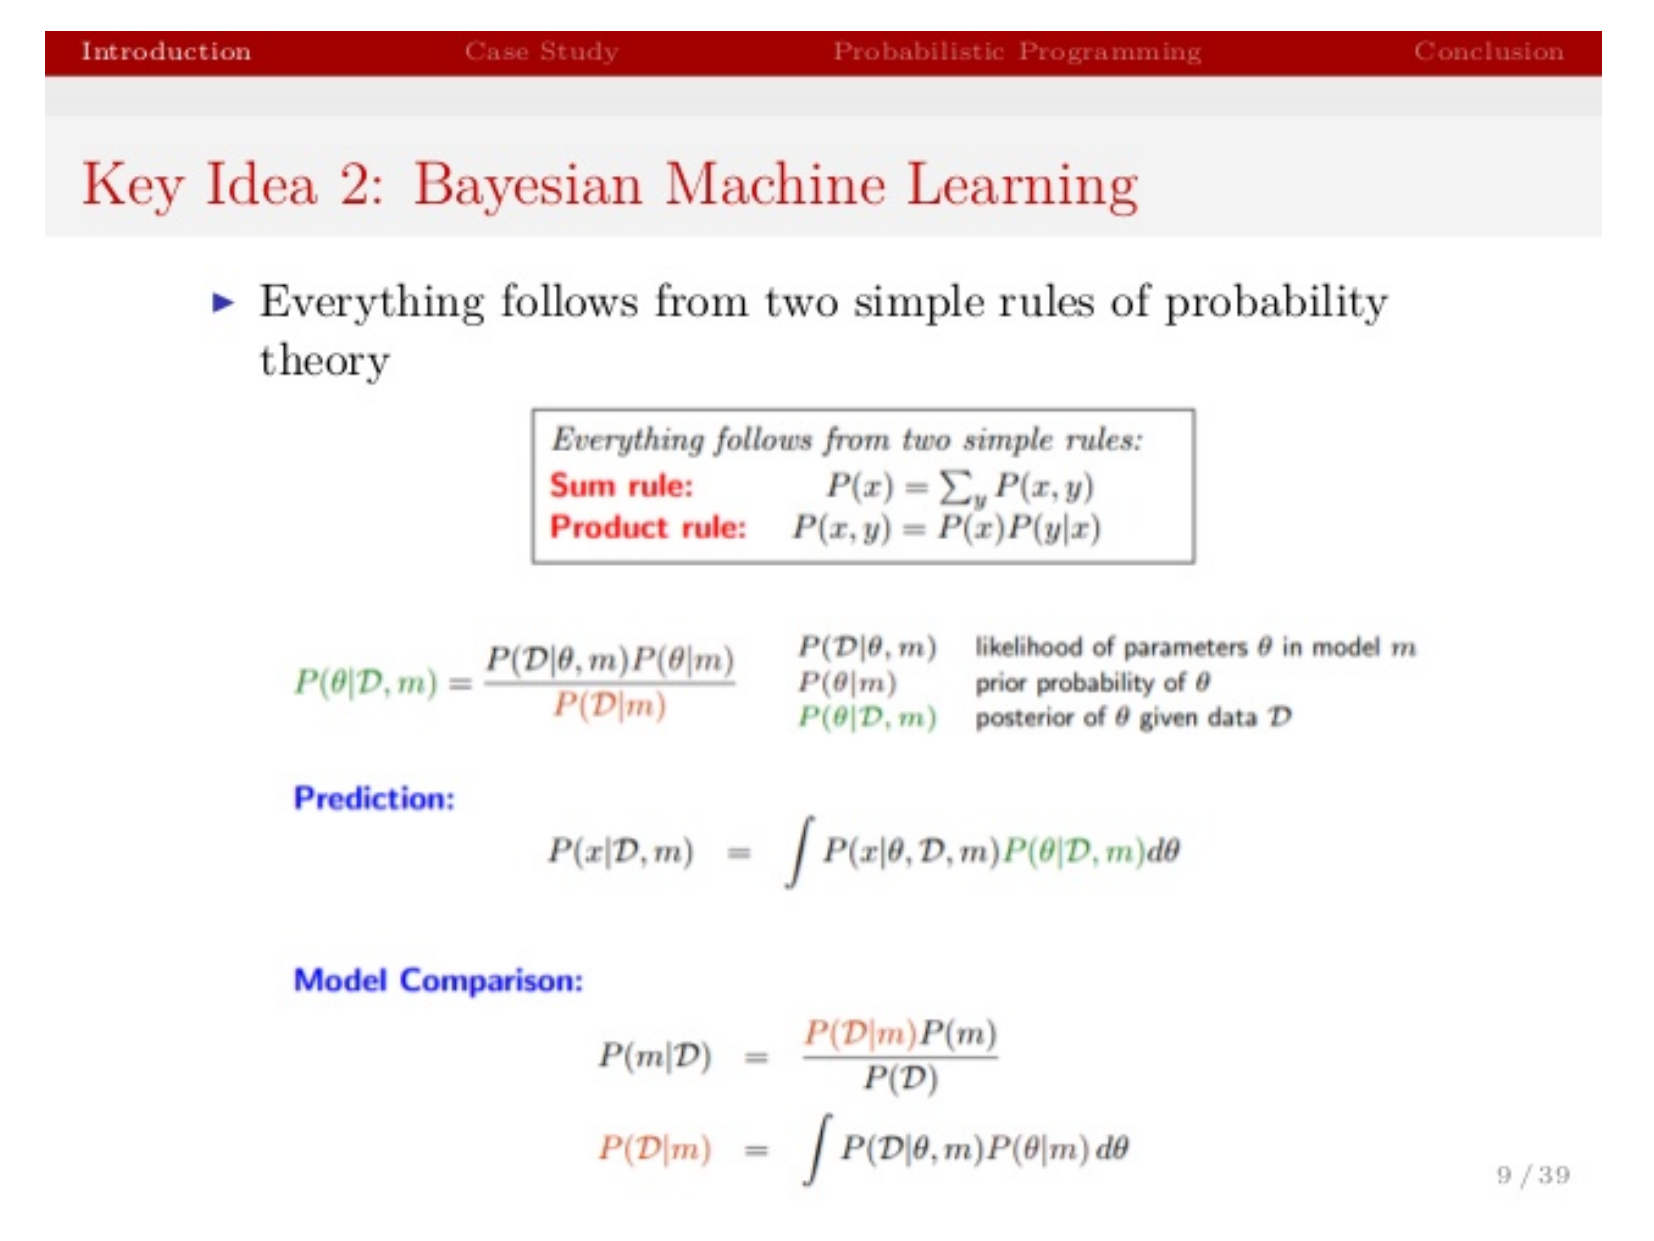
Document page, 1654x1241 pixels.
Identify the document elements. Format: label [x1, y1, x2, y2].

picture [45, 31, 1602, 1201]
